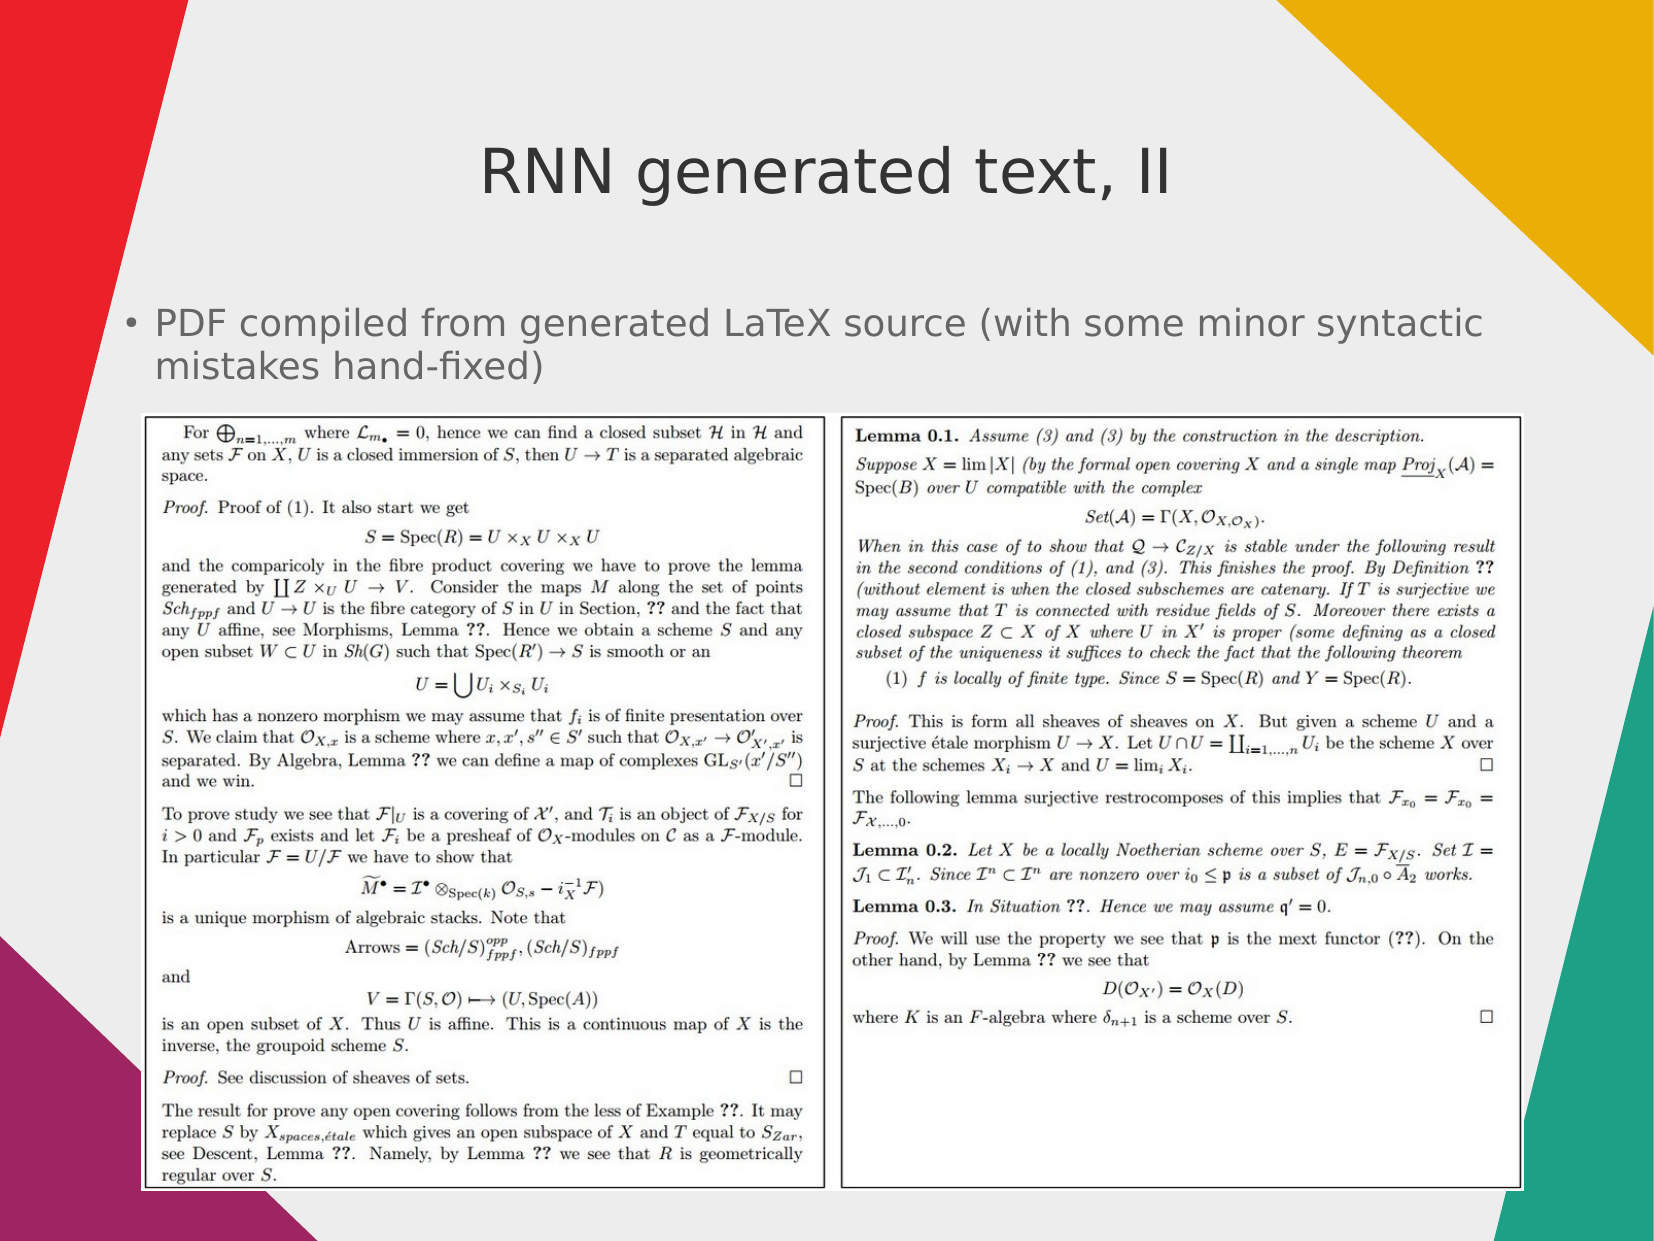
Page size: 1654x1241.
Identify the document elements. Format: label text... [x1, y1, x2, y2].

list PDF compiled from generated LaTeX source (with some minor syntactic mistakes hand-fixed) [114, 302, 1539, 651]
picture [141, 413, 1524, 1191]
title RNN generated text, II [114, 73, 1539, 271]
